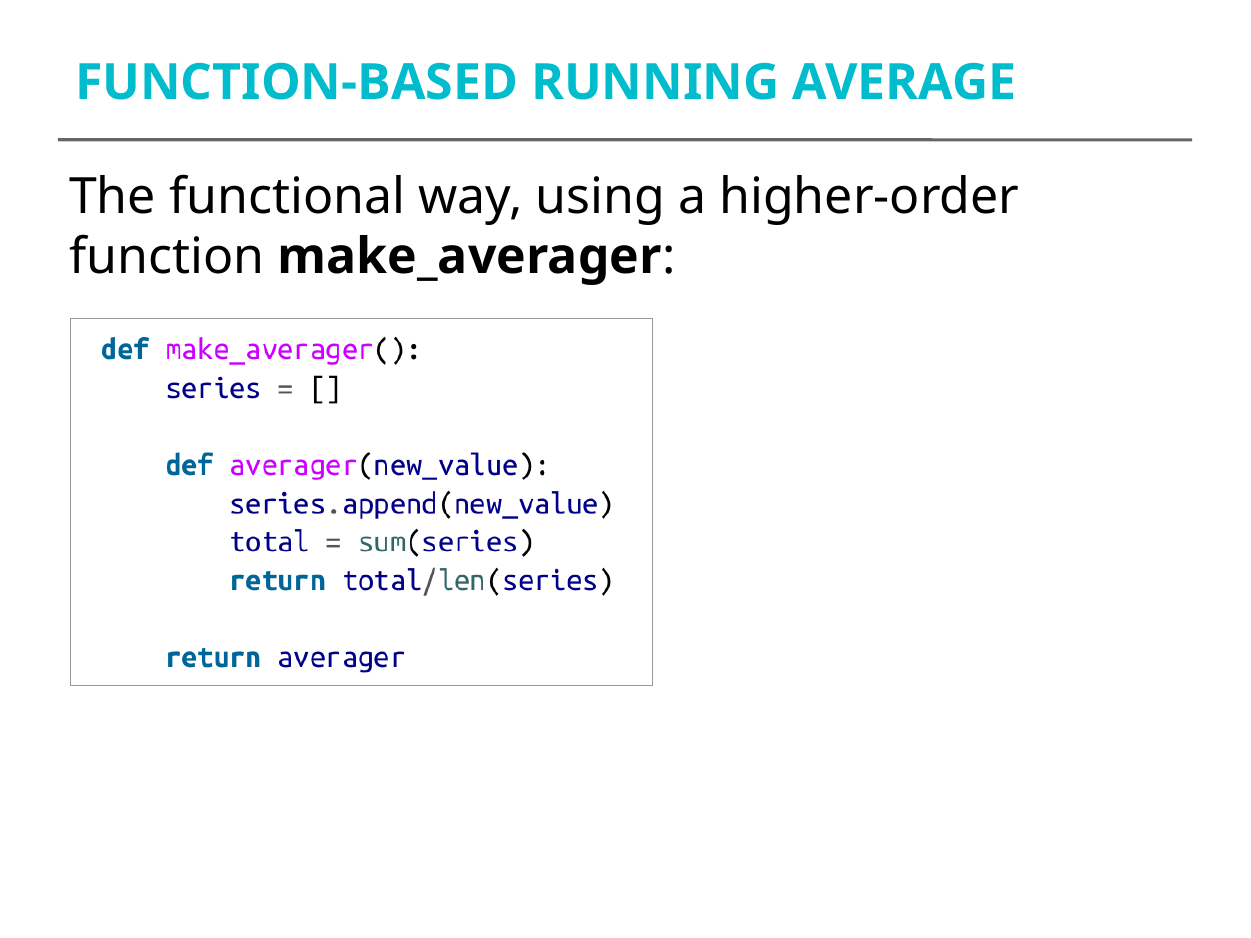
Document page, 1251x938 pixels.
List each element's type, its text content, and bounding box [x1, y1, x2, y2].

list The functional way, using a higher-order function make_averager: [56, 151, 1182, 367]
title FUNCTION-BASED RUNNING AVERAGE [62, 37, 1188, 122]
picture [70, 318, 653, 686]
